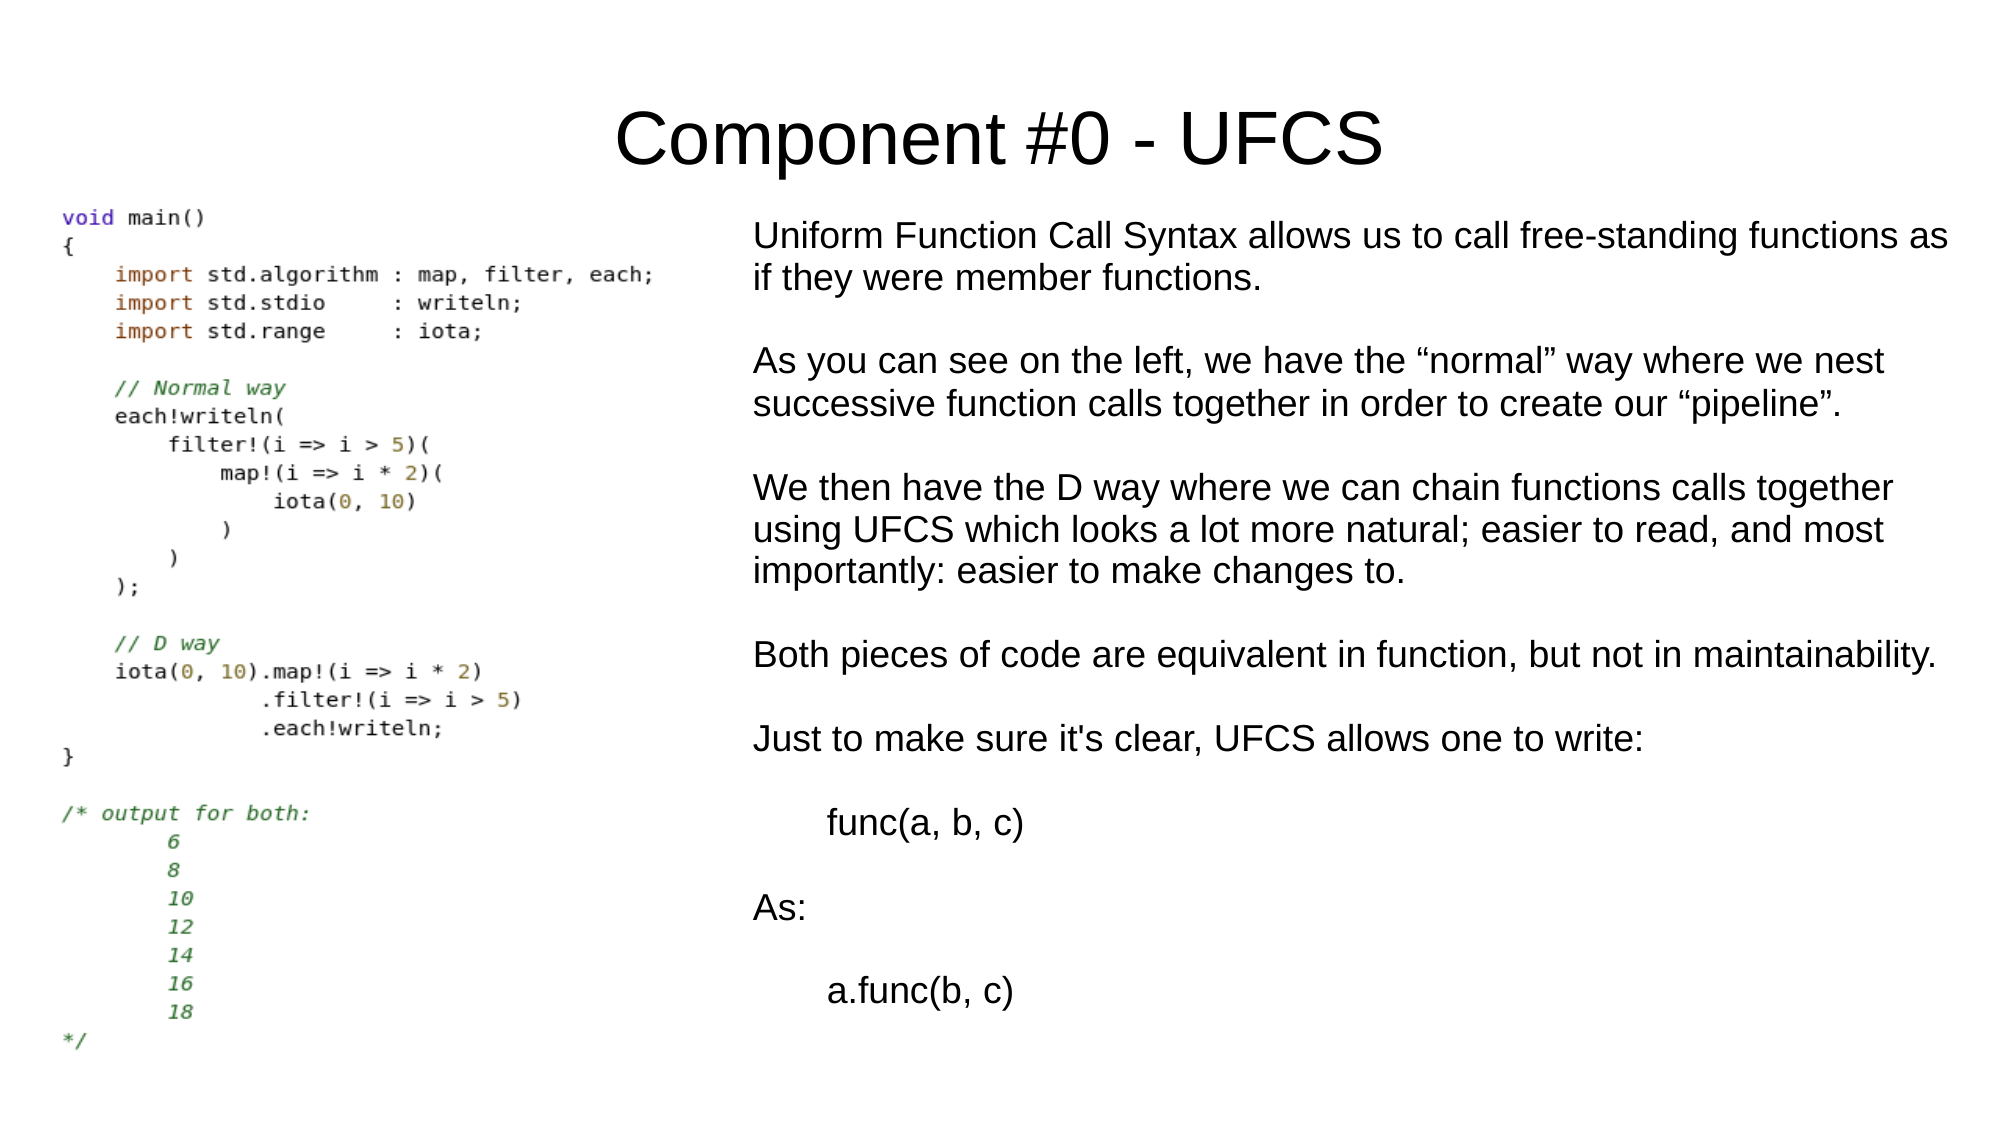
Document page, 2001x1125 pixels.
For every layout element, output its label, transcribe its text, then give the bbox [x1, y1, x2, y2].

text_box Uniform Function Call Syntax allows us to call free-standing functions as if they were member functions. As you can see on the left, we have the “normal” way where we nest successive function calls together in order to create our “pipeline”. We then have the D way where we can chain functions calls together using UFCS which looks a lot more natural; easier to read, and most importantly: easier to make changes to. Both pieces of code are equivalent in function, but not in maintainability. Just to make sure it's clear, UFCS allows one to write: func(a, b, c) As: a.func(b, c) [738, 206, 1979, 1034]
picture [59, 198, 658, 1063]
title Component #0 - UFCS [99, 44, 1900, 233]
